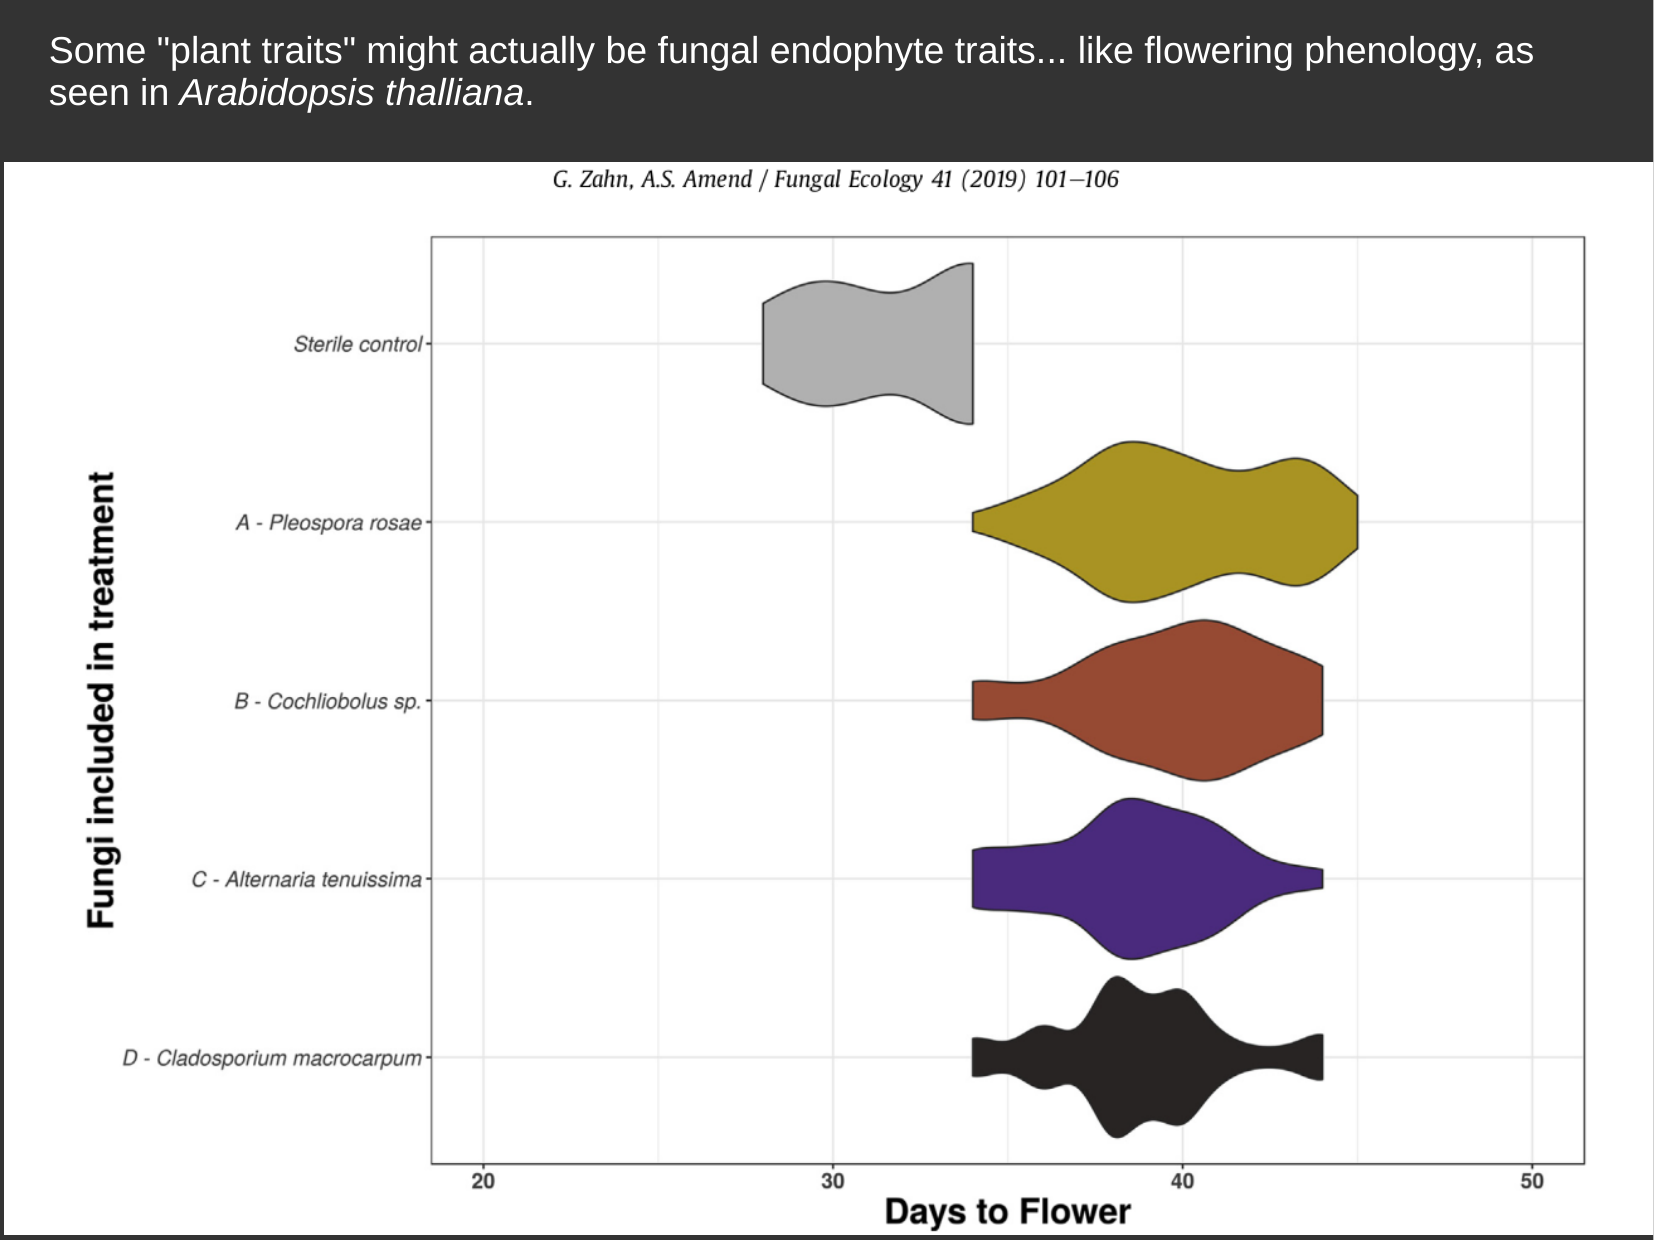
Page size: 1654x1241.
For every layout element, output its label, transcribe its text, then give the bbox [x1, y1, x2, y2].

text_box Some "plant traits" might actually be fungal endophyte traits... like flowering phenology, as seen in Arabidopsis thalliana. [33, 22, 1612, 121]
picture [4, 162, 1654, 1235]
